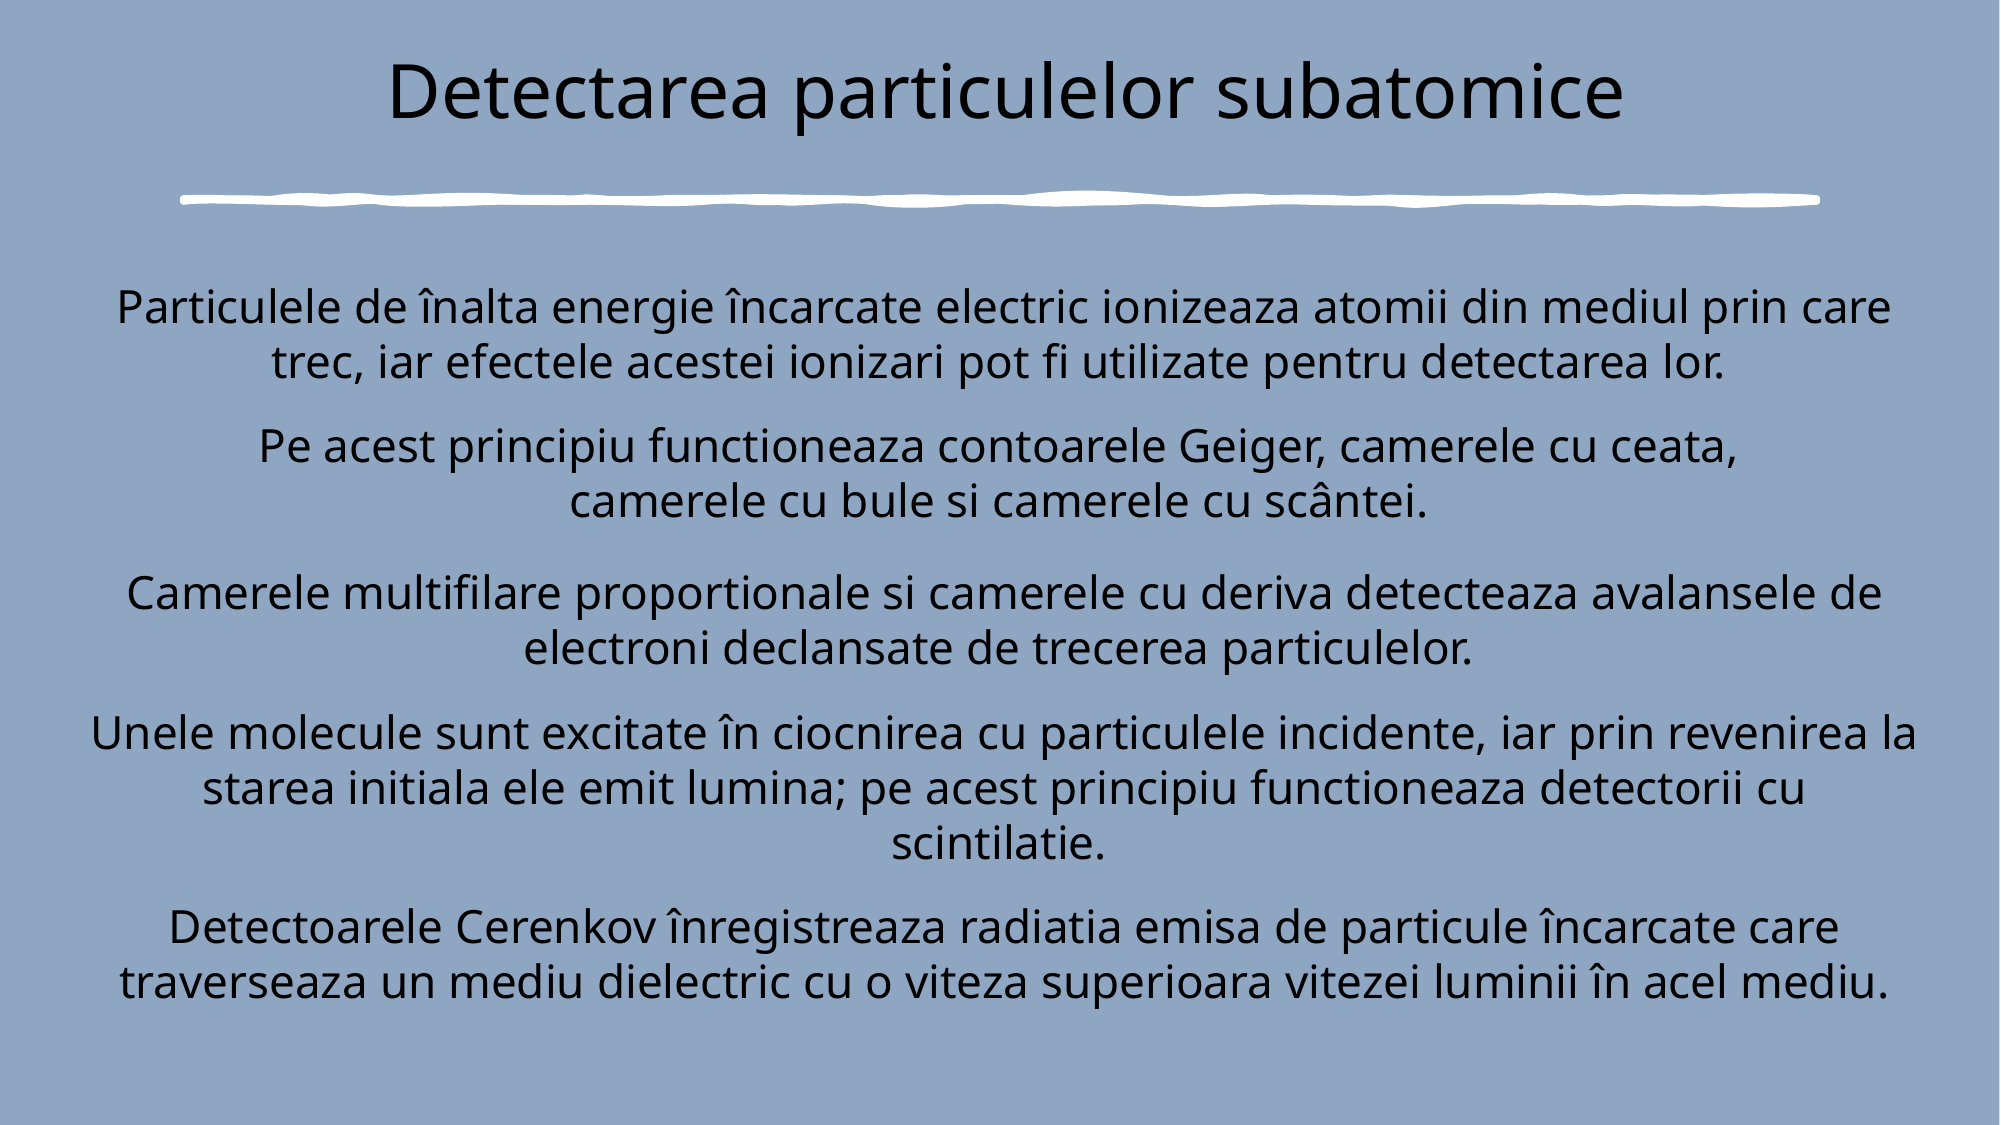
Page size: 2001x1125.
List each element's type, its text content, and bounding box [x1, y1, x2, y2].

text_box [0, 0, 2000, 1125]
list Particulele de înalta energie încarcate electric ionizeaza atomii din mediul prin care trec, iar efectele acestei ionizari pot fi utilizate pentru detectarea lor. Pe acest principiu functioneaza contoarele Geiger, camerele cu ceata, camerele cu bule si camerele cu scântei. Camerele multifilare proportionale si camerele cu deriva detecteaza avalansele de electroni declansate de trecerea particulelor. Unele molecule sunt excitate în ciocnirea cu particulele incidente, iar prin revenirea la starea initiala ele emit lumina; pe acest principiu functioneaza detectorii cu scintilatie. Detectoarele Cerenkov înregistreaza radiatia emisa de particule încarcate care traverseaza un mediu dielectric cu o viteza superioara vitezei luminii în acel mediu. [75, 270, 1936, 1081]
title Detectarea particulelor subatomice [195, 35, 1818, 165]
